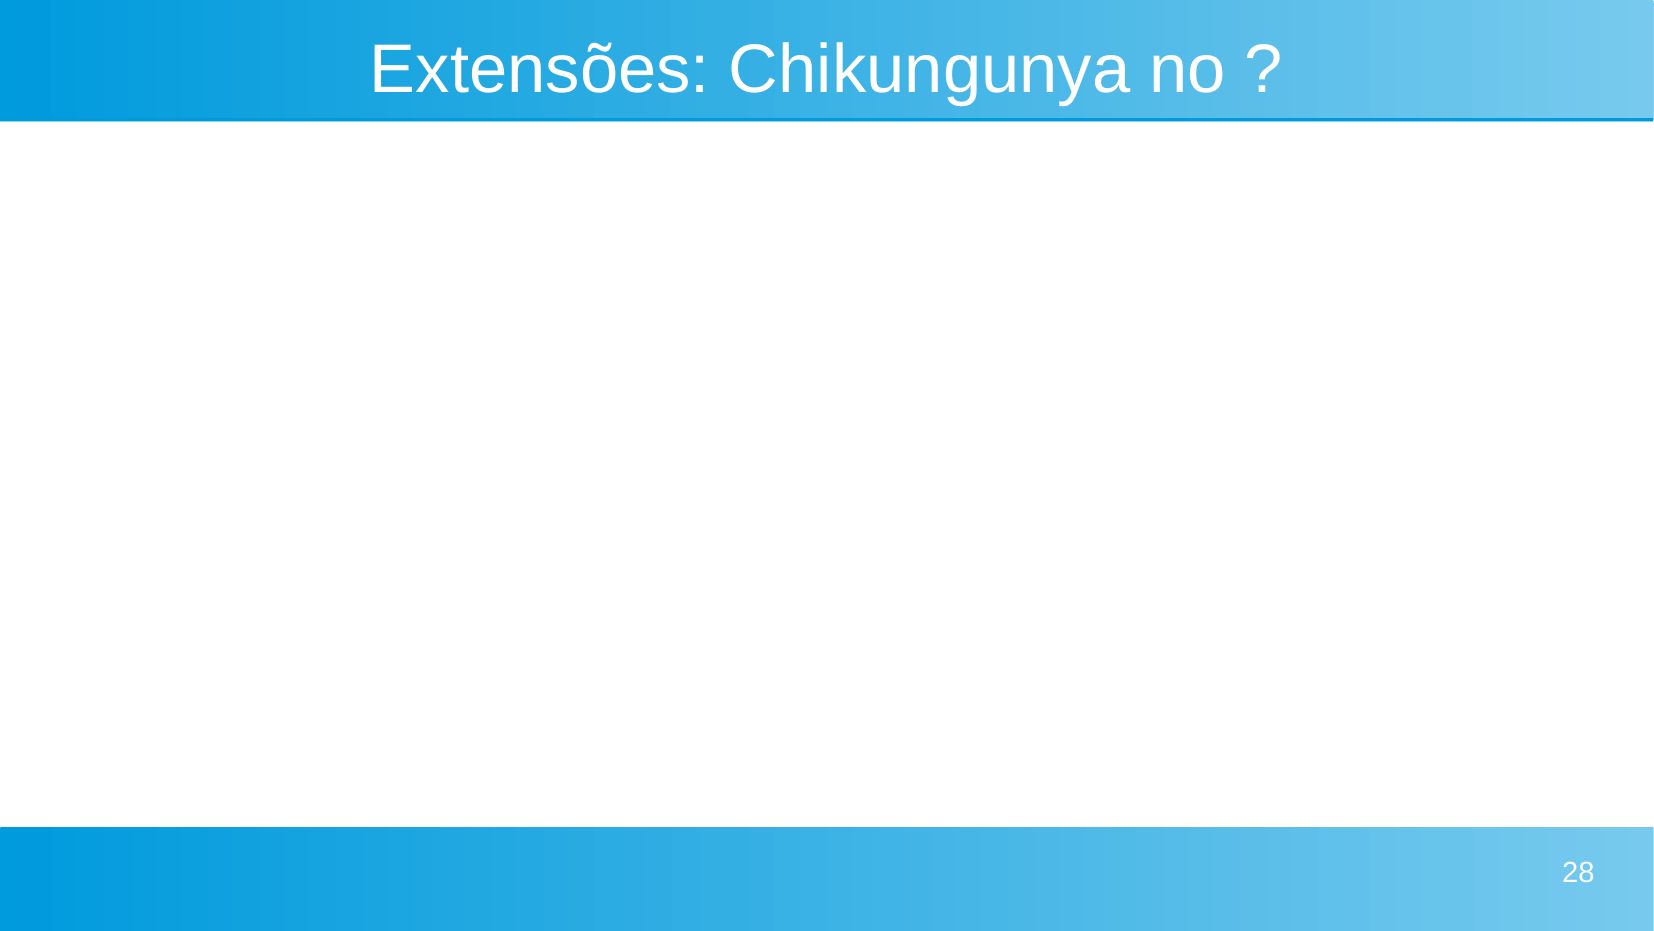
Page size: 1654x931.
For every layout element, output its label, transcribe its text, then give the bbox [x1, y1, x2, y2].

title Extensões: Chikungunya no ? [59, 29, 1595, 108]
